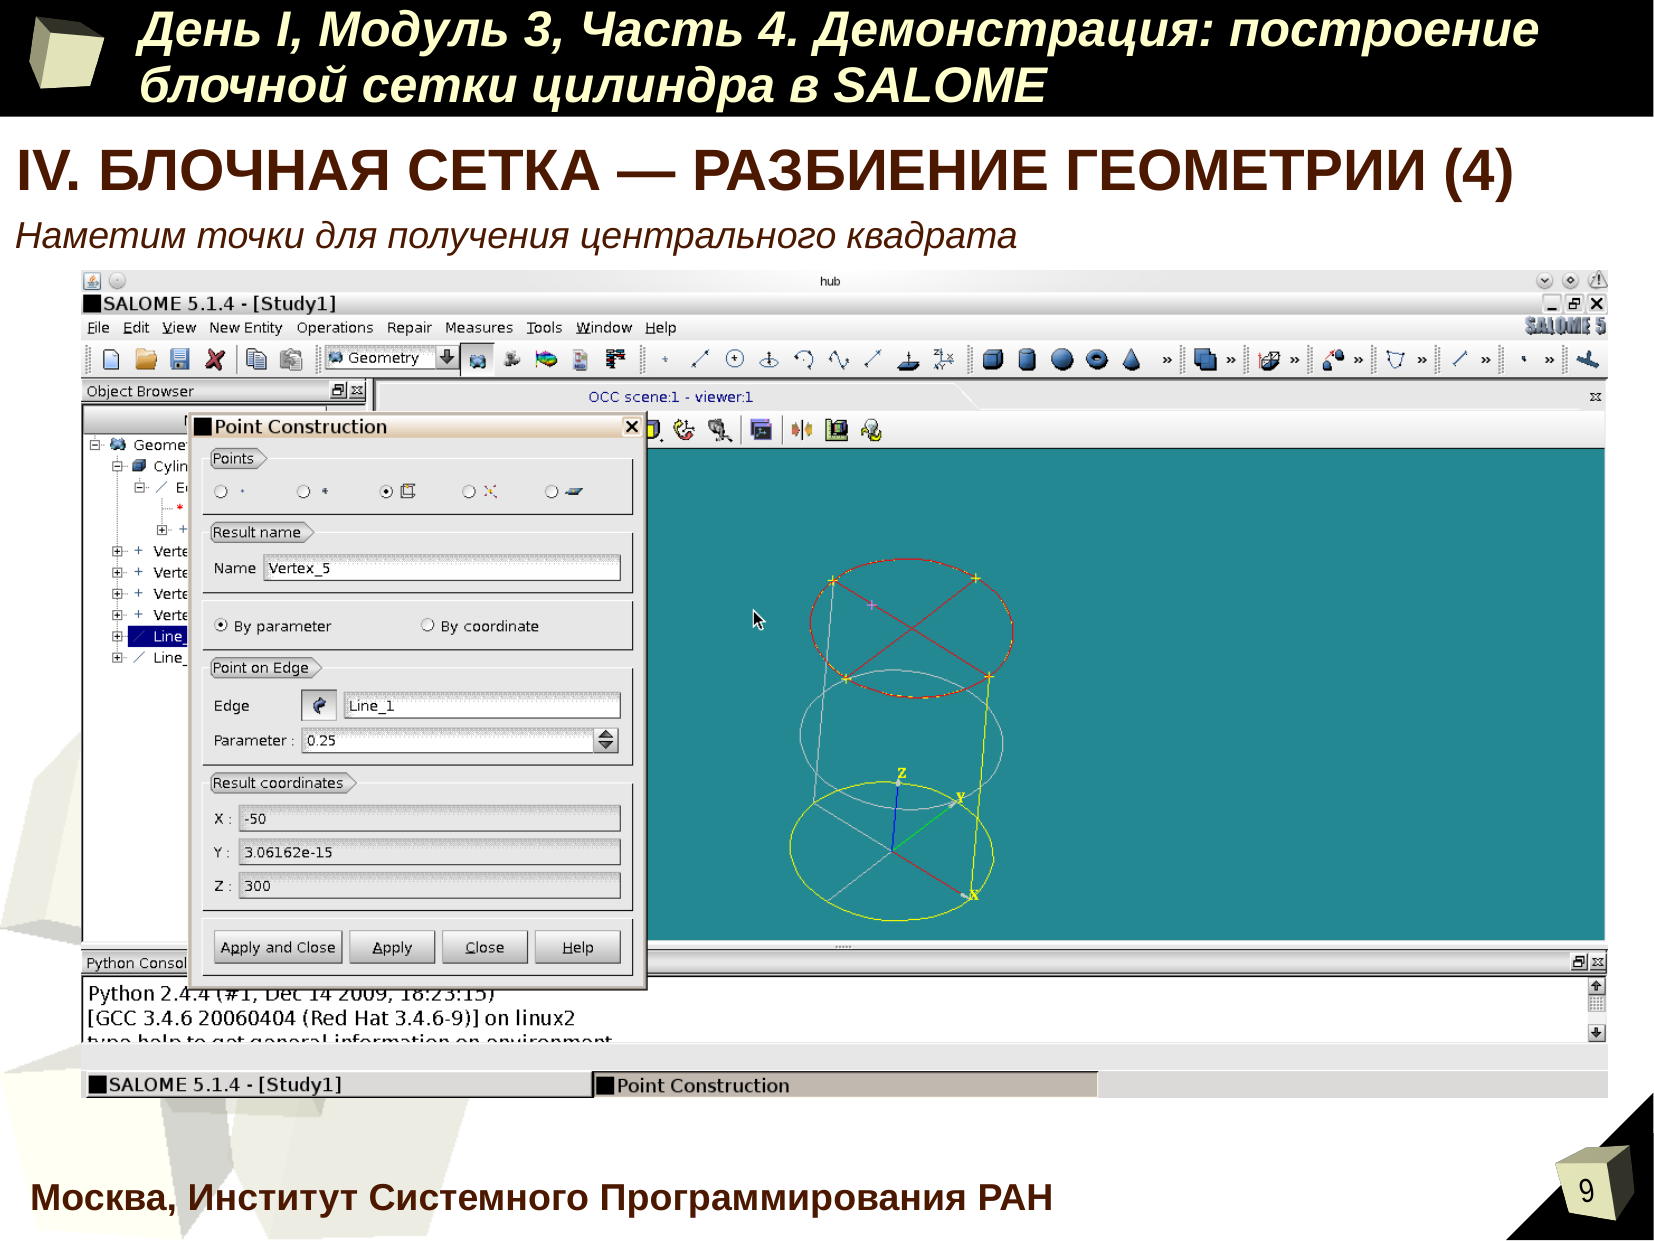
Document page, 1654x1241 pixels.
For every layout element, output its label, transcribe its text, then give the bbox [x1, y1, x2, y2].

text_box Наметим точки для получения центрального квадрата [0, 206, 1654, 264]
picture [0, 270, 1608, 1241]
picture [464, 1193, 472, 1198]
text_box IV. БЛОЧНАЯ СЕТКА — РАЗБИЕНИЕ ГЕОМЕТРИИ (4) [1, 130, 1654, 206]
